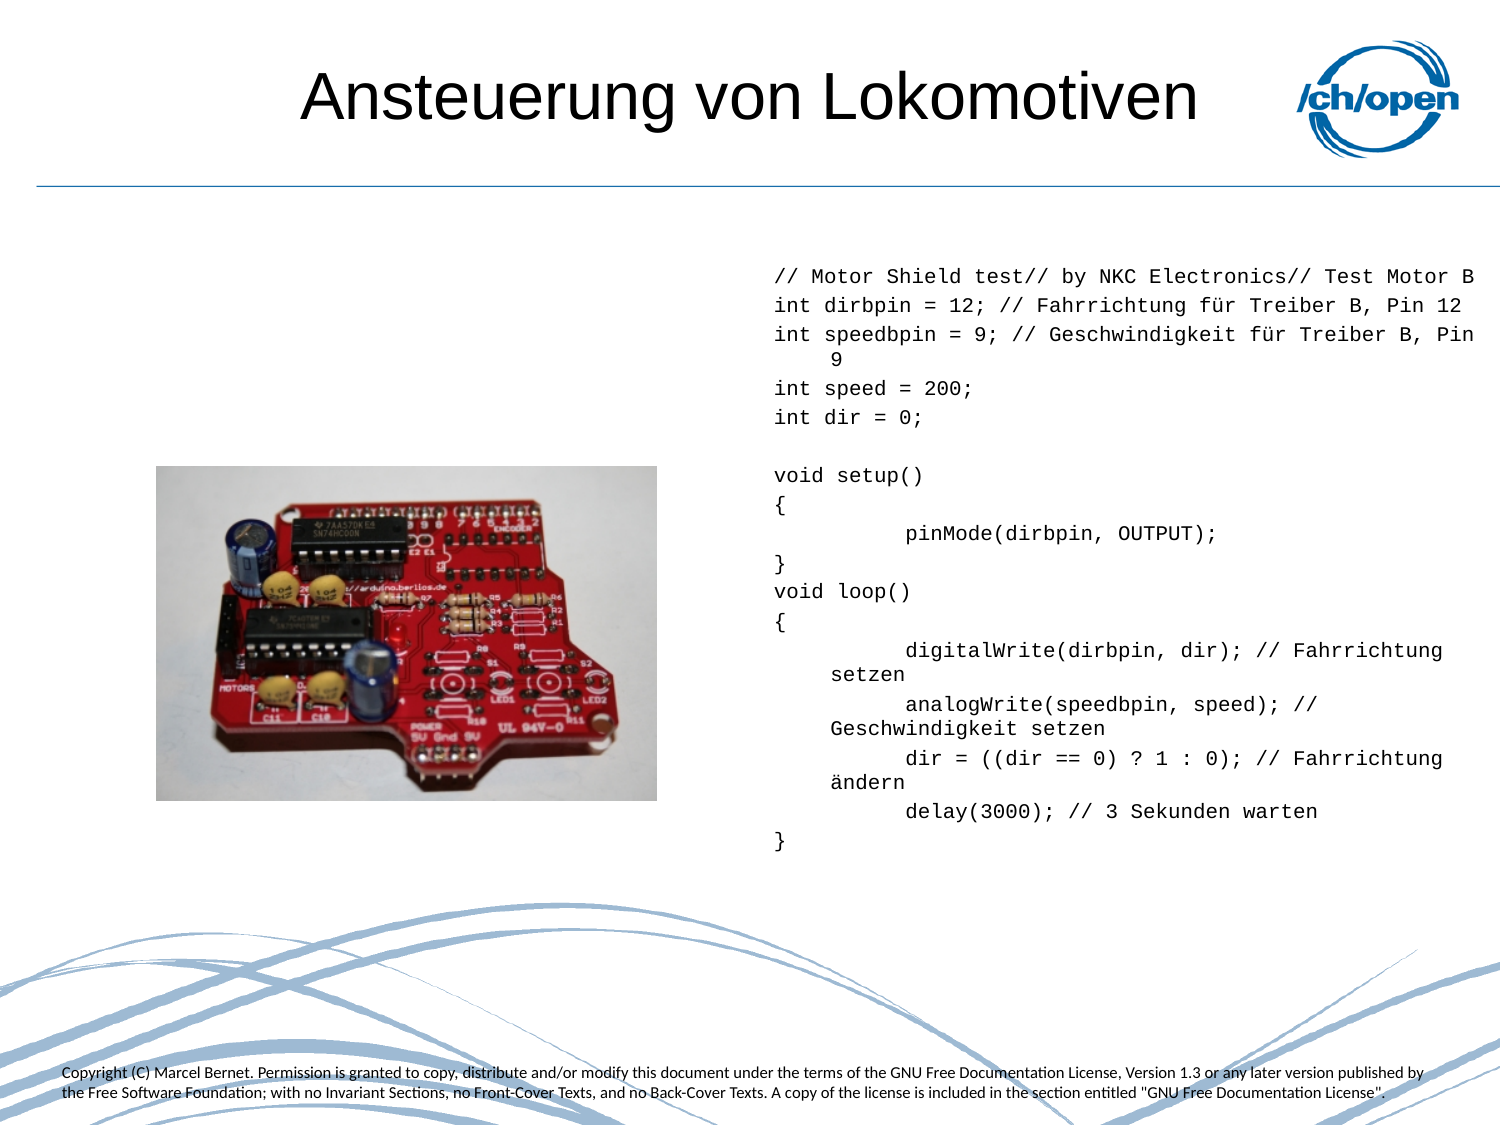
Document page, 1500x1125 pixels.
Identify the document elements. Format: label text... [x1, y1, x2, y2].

title Ansteuerung von Lokomotiven [75, 45, 1426, 165]
list // Motor Shield test// by NKC Electronics// Test Motor B int dirbpin = 12; // Fahrrichtung für Treiber B, Pin 12 int speedbpin = 9; // Geschwindigkeit für Treiber B, Pin 9 int speed = 200; int dir = 0; void setup() { pinMode(dirbpin, OUTPUT); } void loop() { digitalWrite(dirbpin, dir); // Fahrrichtung setzen analogWrite(speedbpin, speed); // Geschwindigkeit setzen dir = ((dir == 0) ? 1 : 0); // Fahrrichtung ändern delay(3000); // 3 Sekunden warten } [702, 255, 1500, 998]
picture [156, 466, 657, 801]
